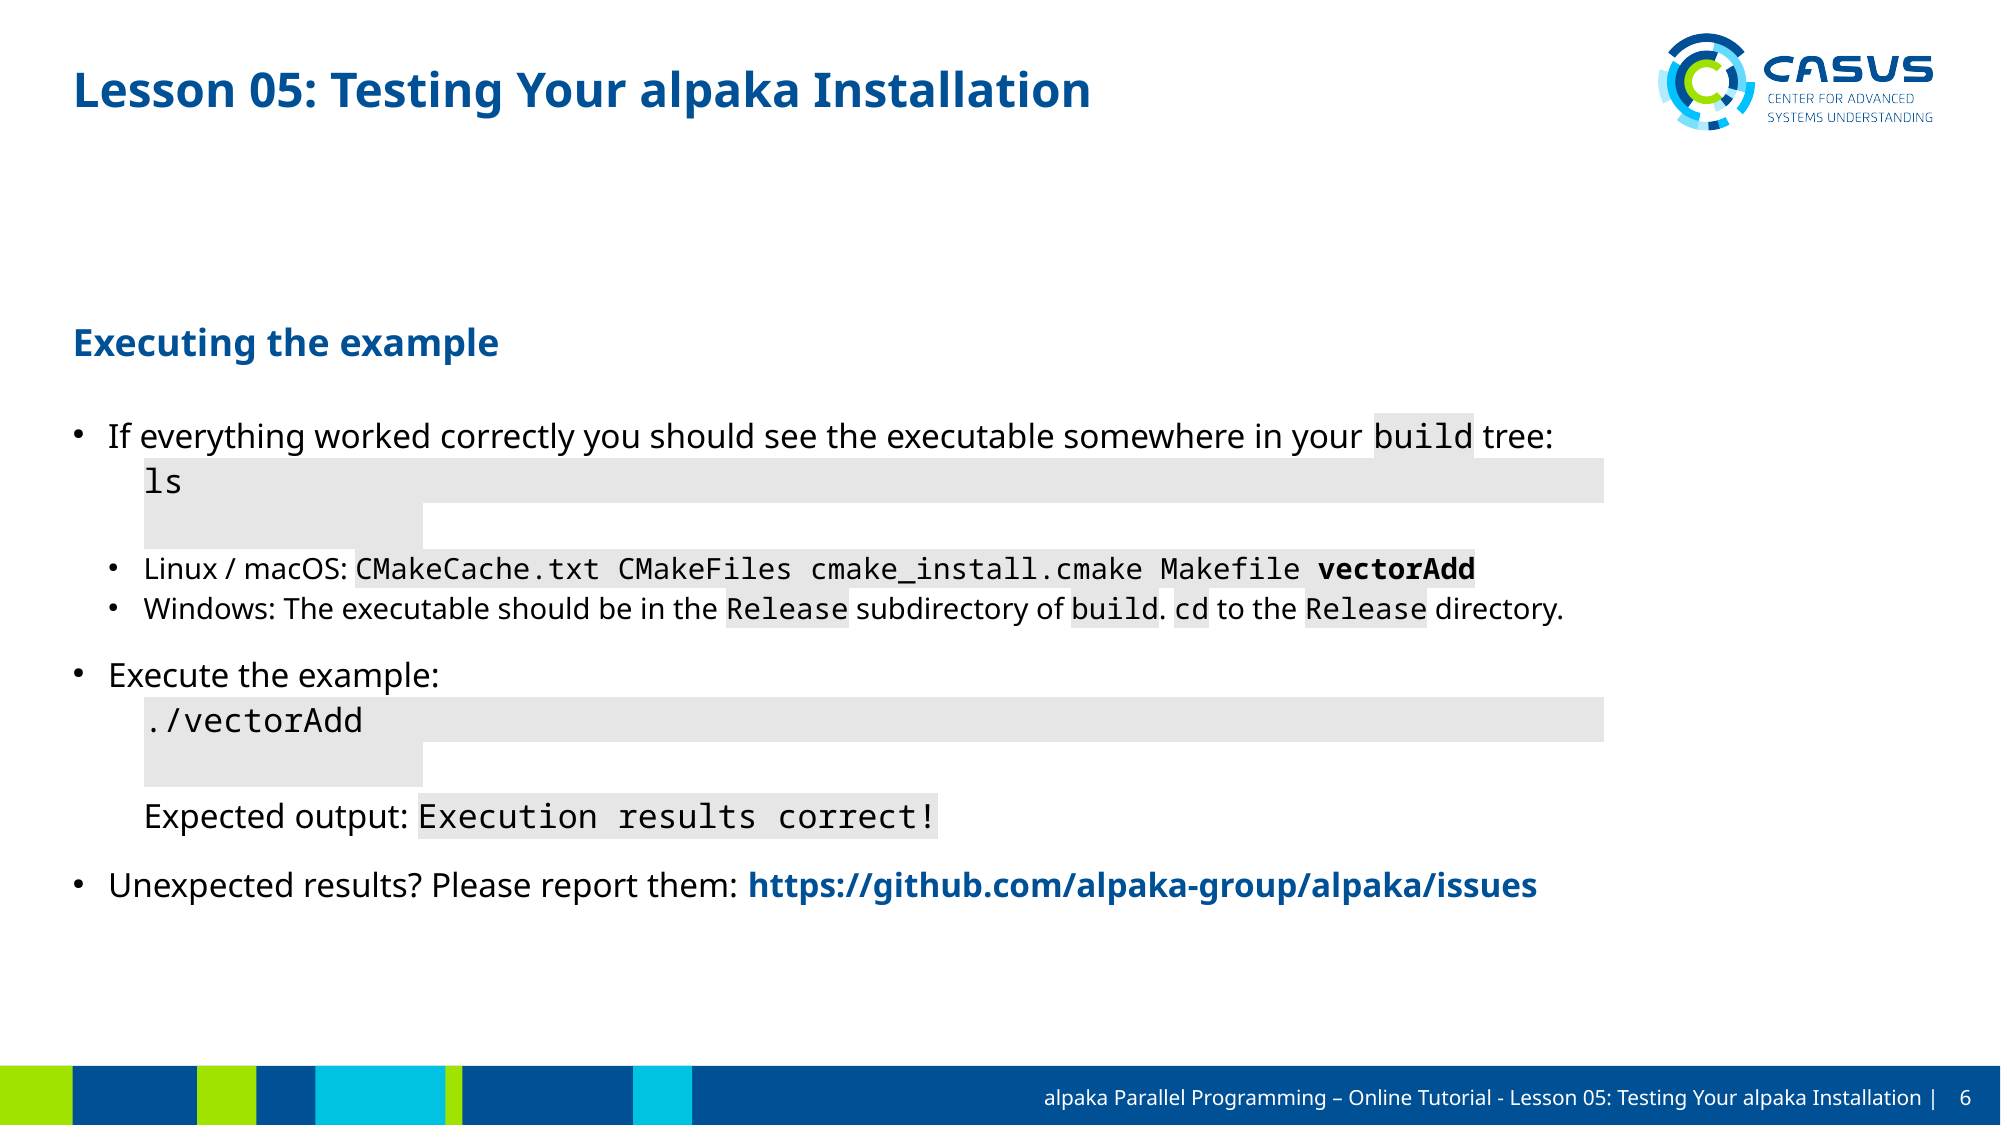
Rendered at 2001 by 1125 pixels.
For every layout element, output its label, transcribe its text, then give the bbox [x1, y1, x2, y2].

picture [1658, 33, 1933, 131]
list Executing the example If everything worked correctly you should see the executable somewhere in your build tree: ls Linux / macOS: CMakeCache.txt CMakeFiles cmake_install.cmake Makefile vectorAdd Windows: The executable should be in the Release subdirectory of build. cd to the Release directory. Execute the example: ./vectorAdd Expected output: Execution results correct! Unexpected results? Please report them: https://github.com/alpaka-group/alpaka/issues [72, 316, 1620, 979]
title Lesson 05: Testing Your alpaka Installation [72, 54, 1620, 123]
